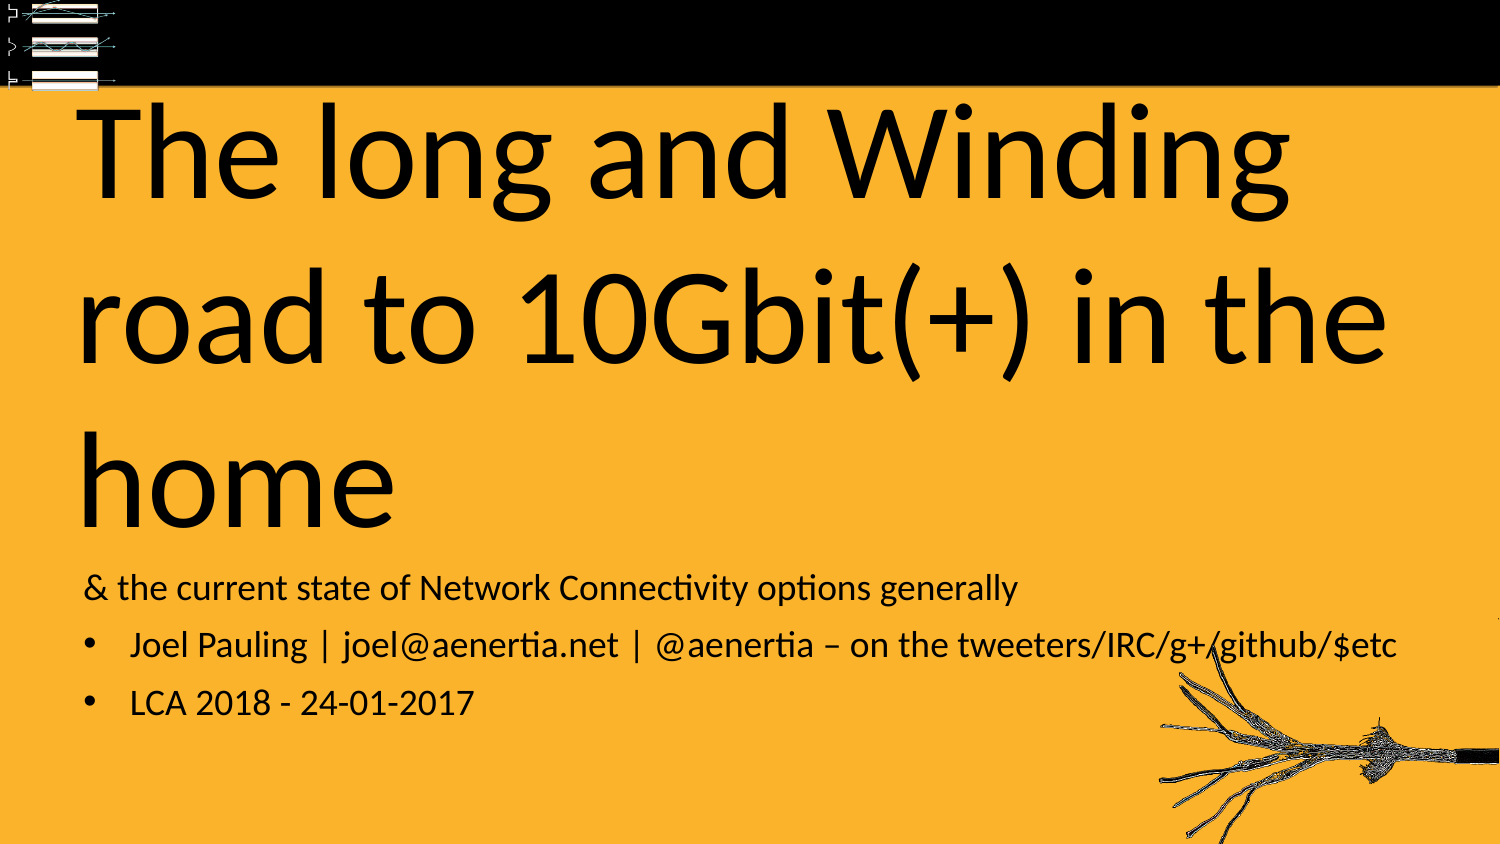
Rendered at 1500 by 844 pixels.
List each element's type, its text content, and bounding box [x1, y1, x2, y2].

text_box The long and Winding road to 10Gbit(+) in the home [60, 86, 1432, 378]
picture [5, 0, 119, 93]
picture [1151, 608, 1500, 844]
text_box & the current state of Network Connectivity options generally Joel Pauling | joel@aenertia.net | @aenertia – on the tweeters/IRC/g+/github/$etc LCA 2018 - 24-01-2017 [68, 555, 1432, 814]
text_box [0, 0, 1500, 844]
